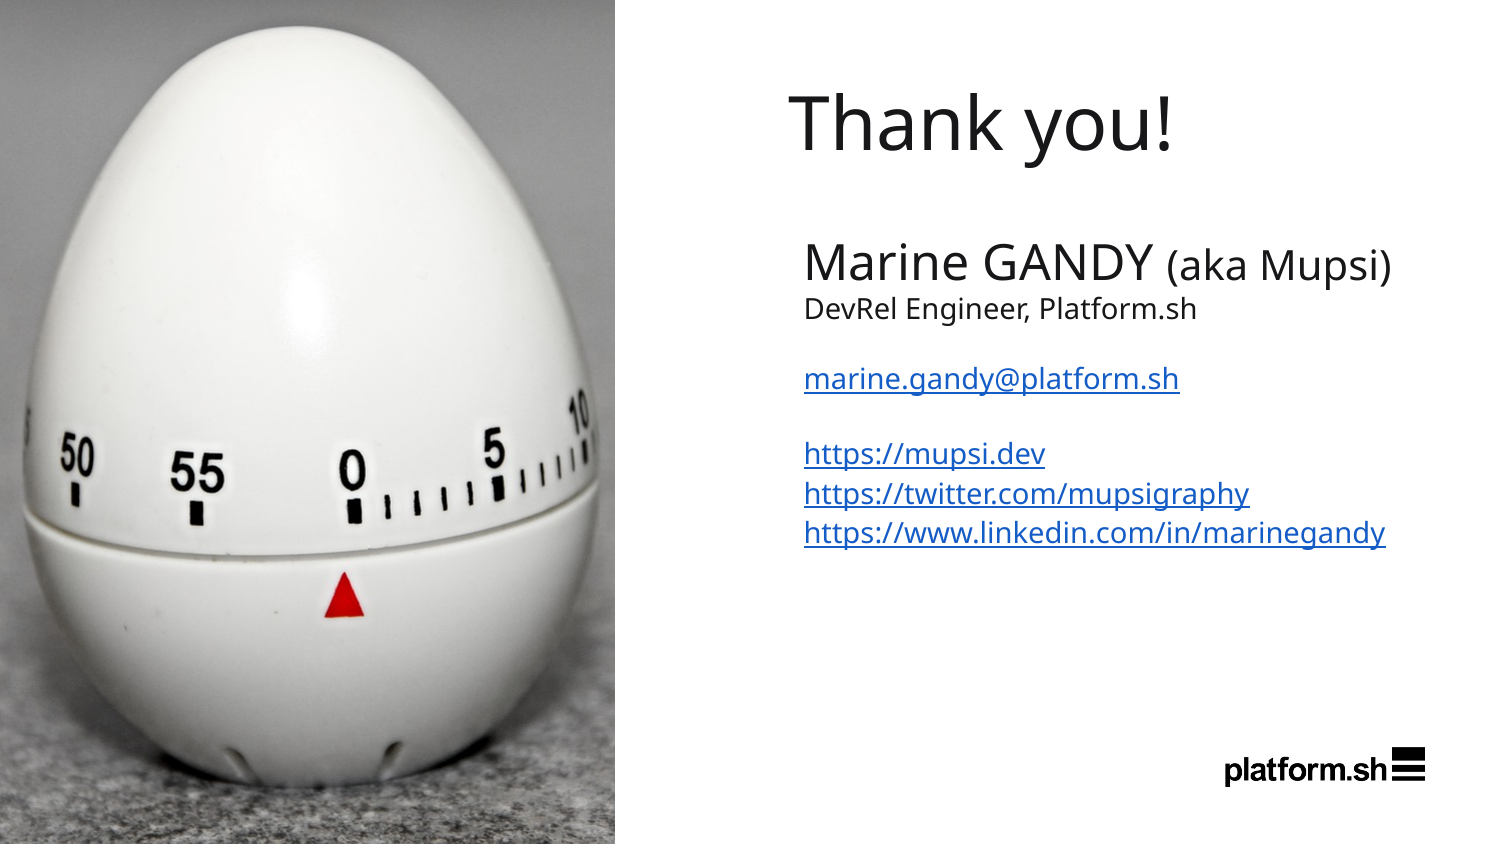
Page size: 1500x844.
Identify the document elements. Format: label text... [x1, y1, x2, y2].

text_box Marine GANDY (aka Mupsi) DevRel Engineer, Platform.sh marine.gandy@platform.sh https://mupsi.dev https://twitter.com/mupsigraphy https://www.linkedin.com/in/marinegandy [788, 206, 1425, 674]
picture [1225, 747, 1425, 787]
text_box Thank you! [788, 75, 1365, 169]
picture [0, 0, 615, 844]
